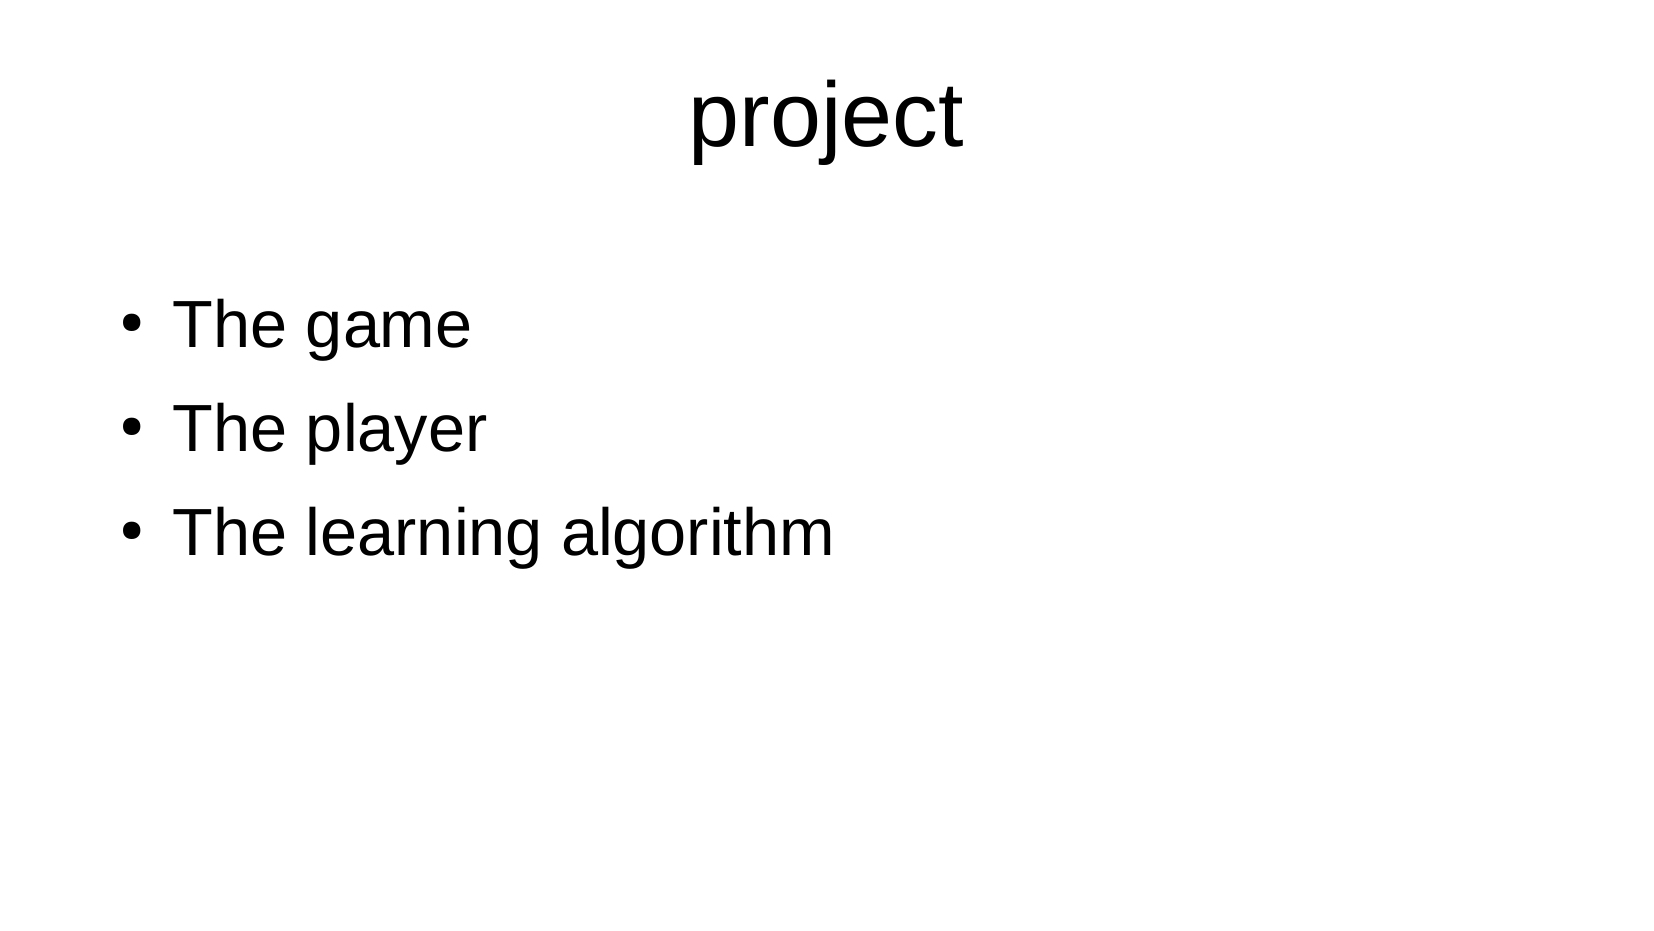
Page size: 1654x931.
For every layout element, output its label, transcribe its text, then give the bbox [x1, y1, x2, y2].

list The game The player The learning algorithm [102, 286, 1591, 827]
title project [82, 37, 1571, 193]
